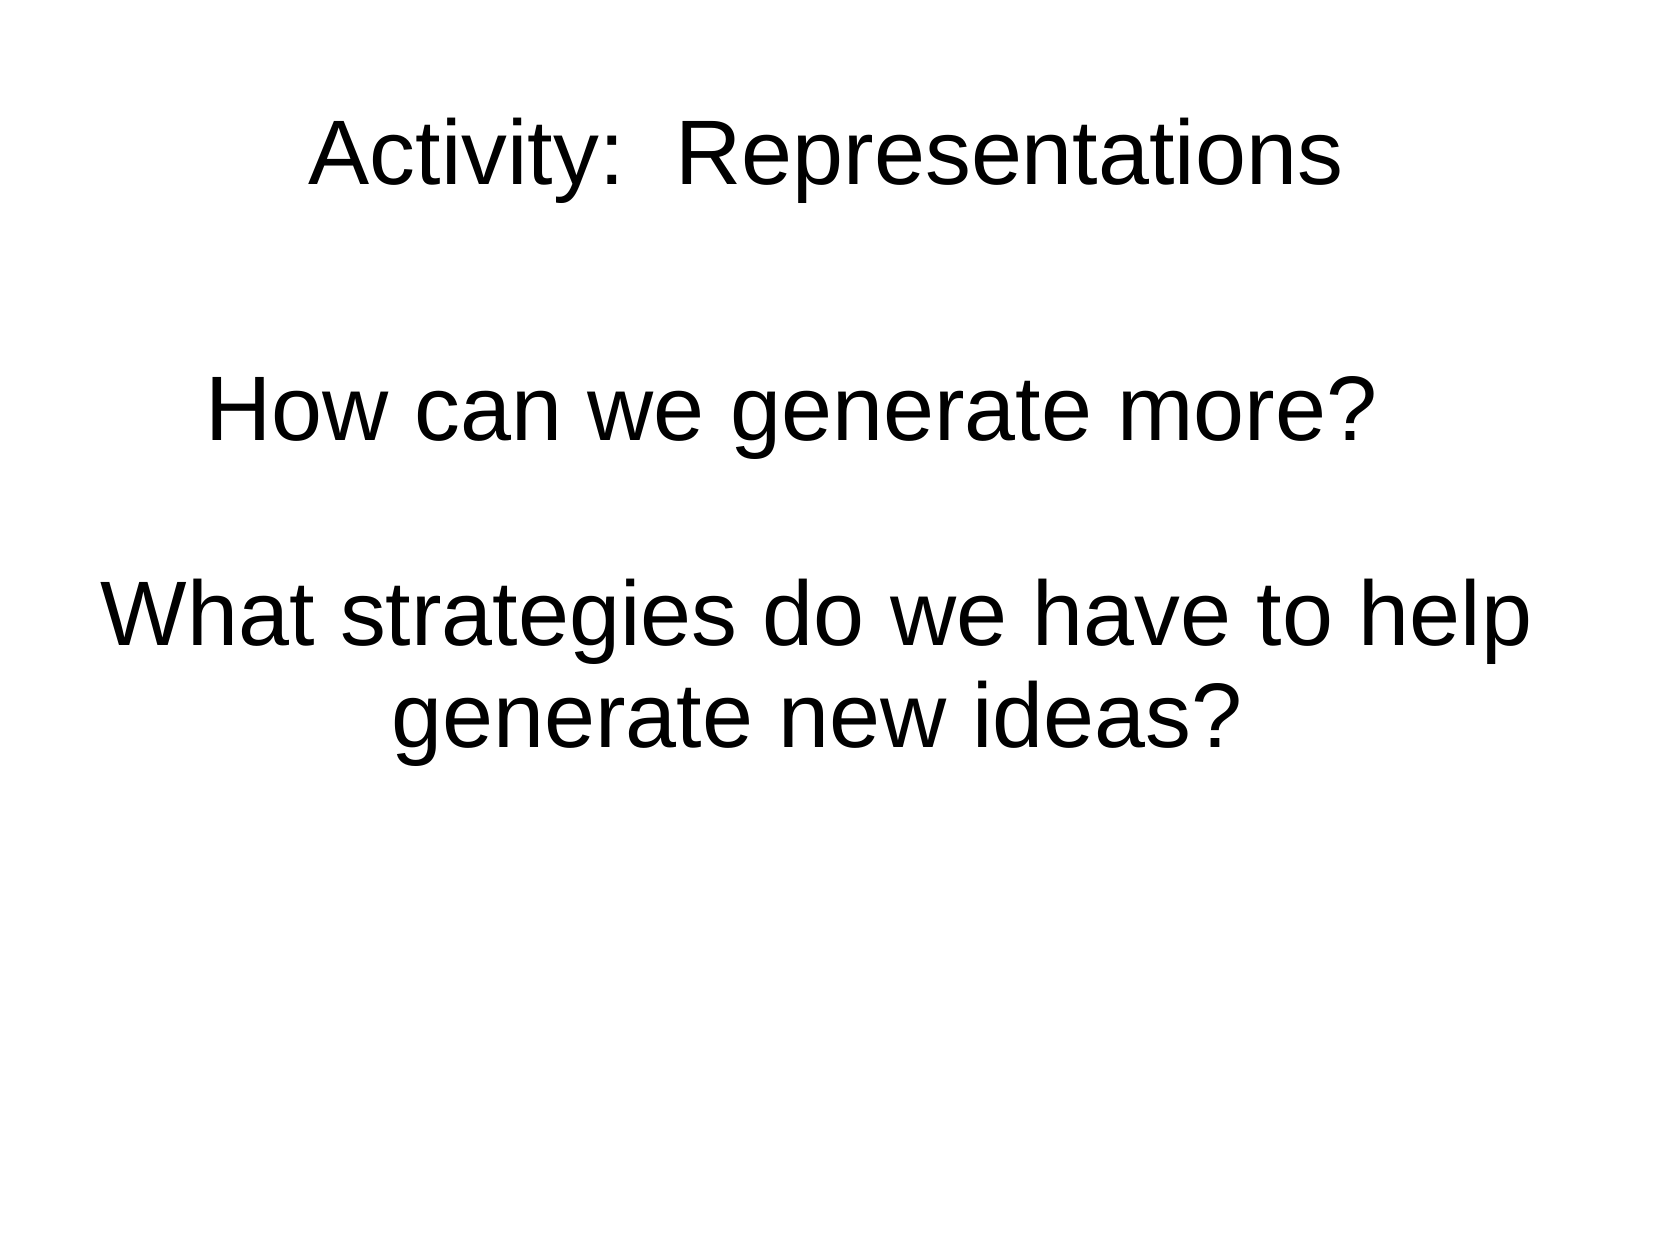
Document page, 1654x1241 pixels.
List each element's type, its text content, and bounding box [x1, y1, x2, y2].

title Activity: Representations [82, 49, 1571, 257]
title How can we generate more? What strategies do we have to help generate new ideas? [0, 305, 1636, 922]
